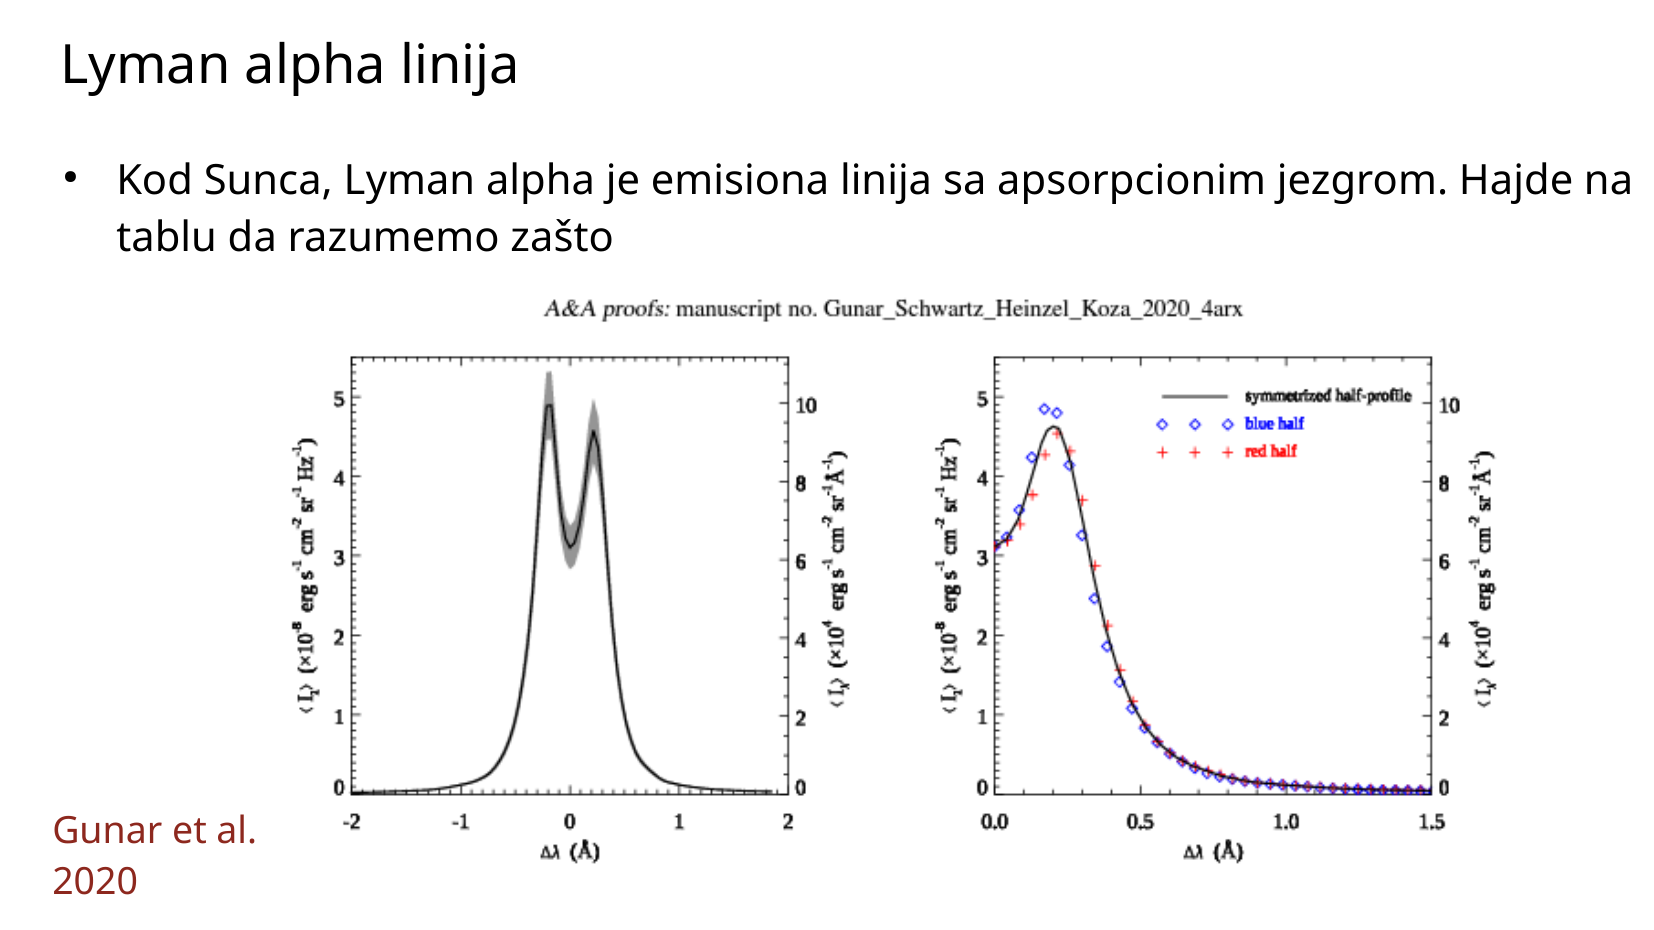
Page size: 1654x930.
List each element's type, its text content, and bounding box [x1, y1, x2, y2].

text_box Gunar et al. 2020 [37, 796, 338, 901]
picture [225, 269, 1533, 880]
list Kod Sunca, Lyman alpha je emisiona linija sa apsorpcionim jezgrom. Hajde na tablu da razumemo zašto [45, 150, 1635, 880]
title Lyman alpha linija [59, 13, 1648, 113]
